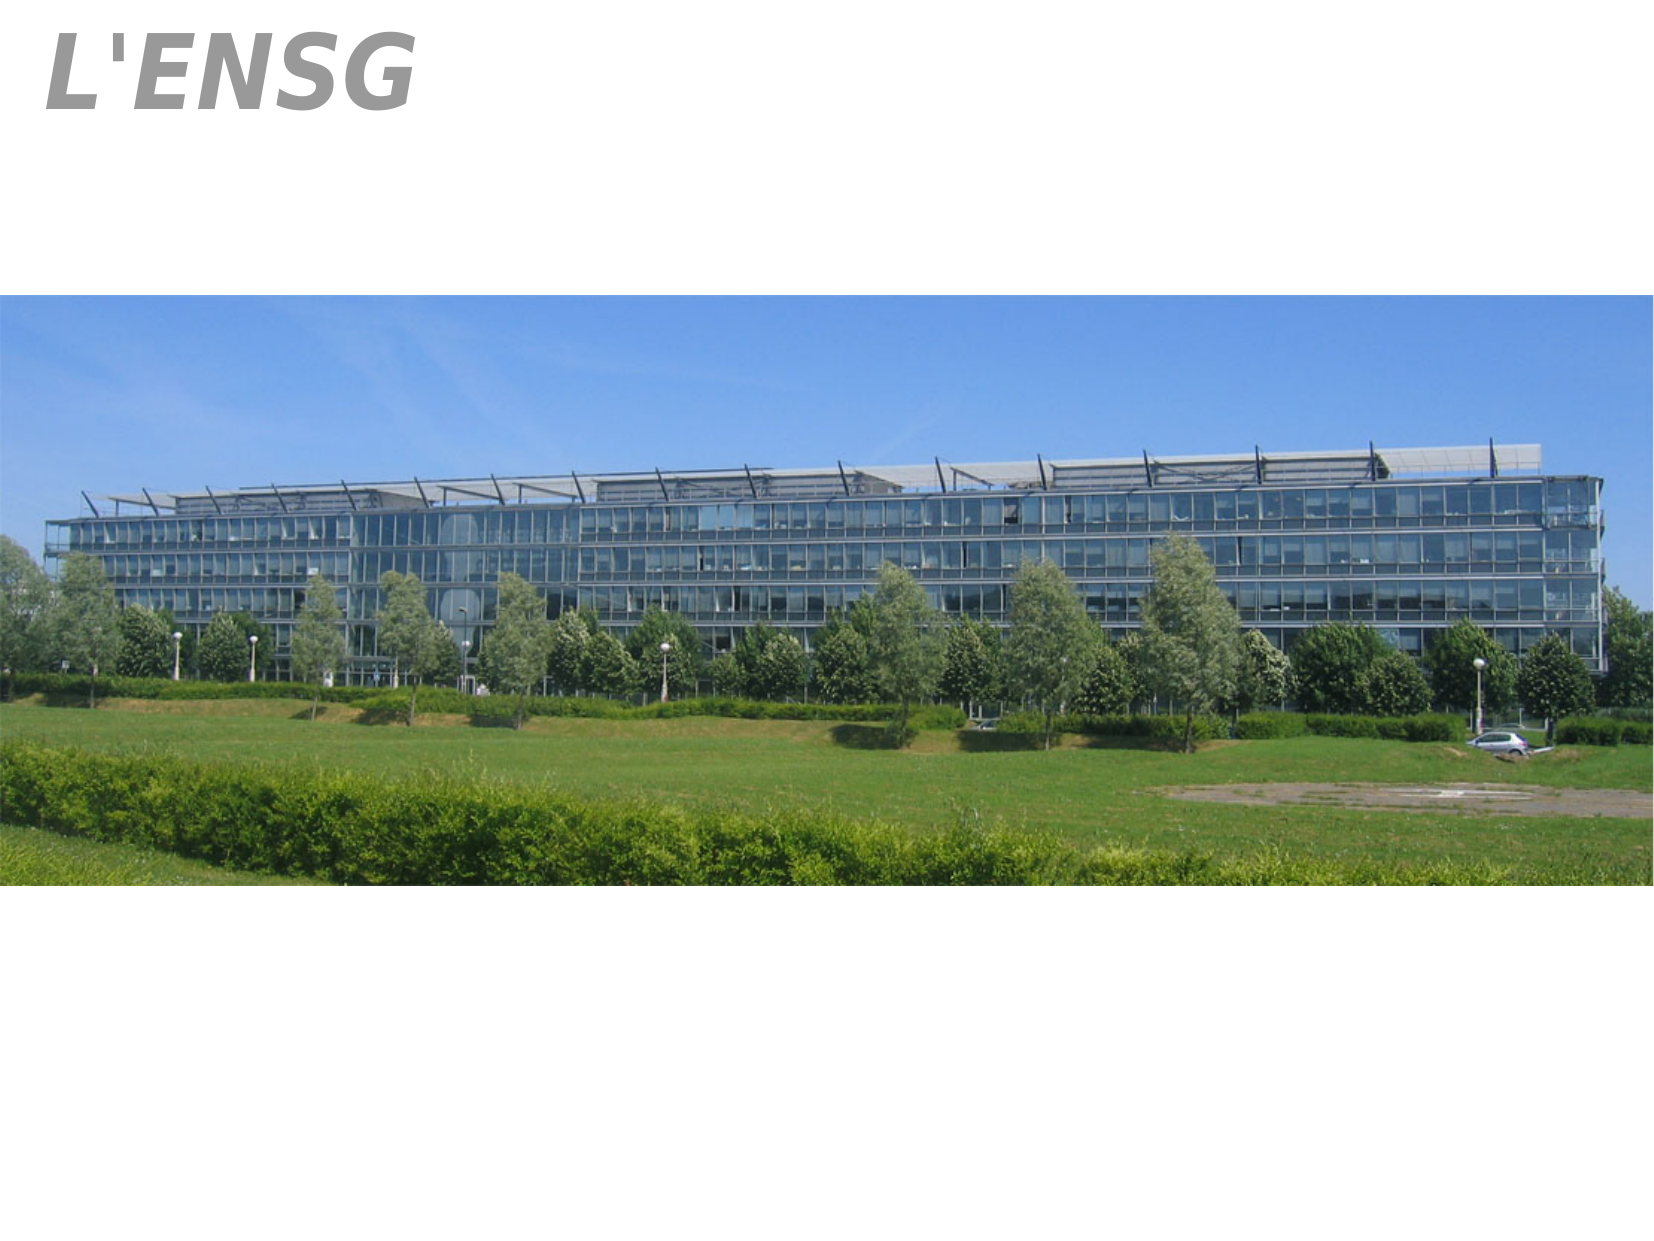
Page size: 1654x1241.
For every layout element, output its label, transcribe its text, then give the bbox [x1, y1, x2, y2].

picture [0, 295, 1654, 886]
text_box L'ENSG [29, 5, 435, 142]
